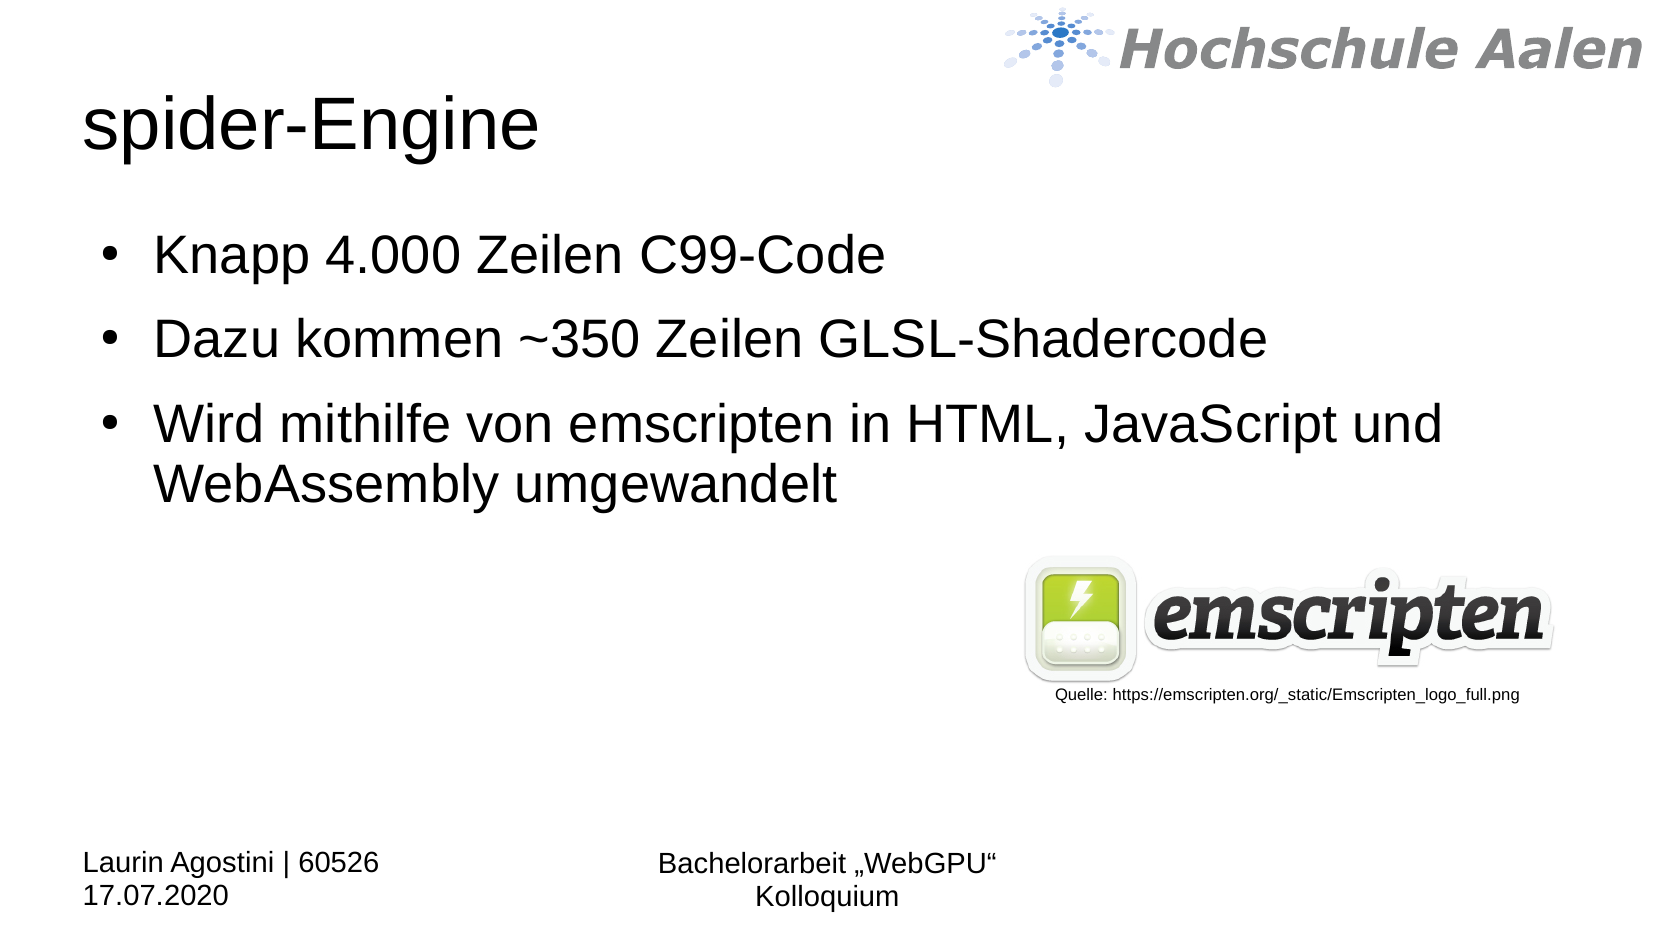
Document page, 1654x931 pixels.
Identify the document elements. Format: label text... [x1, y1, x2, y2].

title spider-Engine [82, 47, 1235, 201]
list Knapp 4.000 Zeilen C99-Code Dazu kommen ~350 Zeilen GLSL-Shadercode Wird mithilfe von emscripten in HTML, JavaScript und WebAssembly umgewandelt [82, 224, 1571, 764]
picture [1003, 542, 1571, 697]
text_box Quelle: https://emscripten.org/_static/Emscripten_logo_full.png [1040, 677, 1536, 712]
